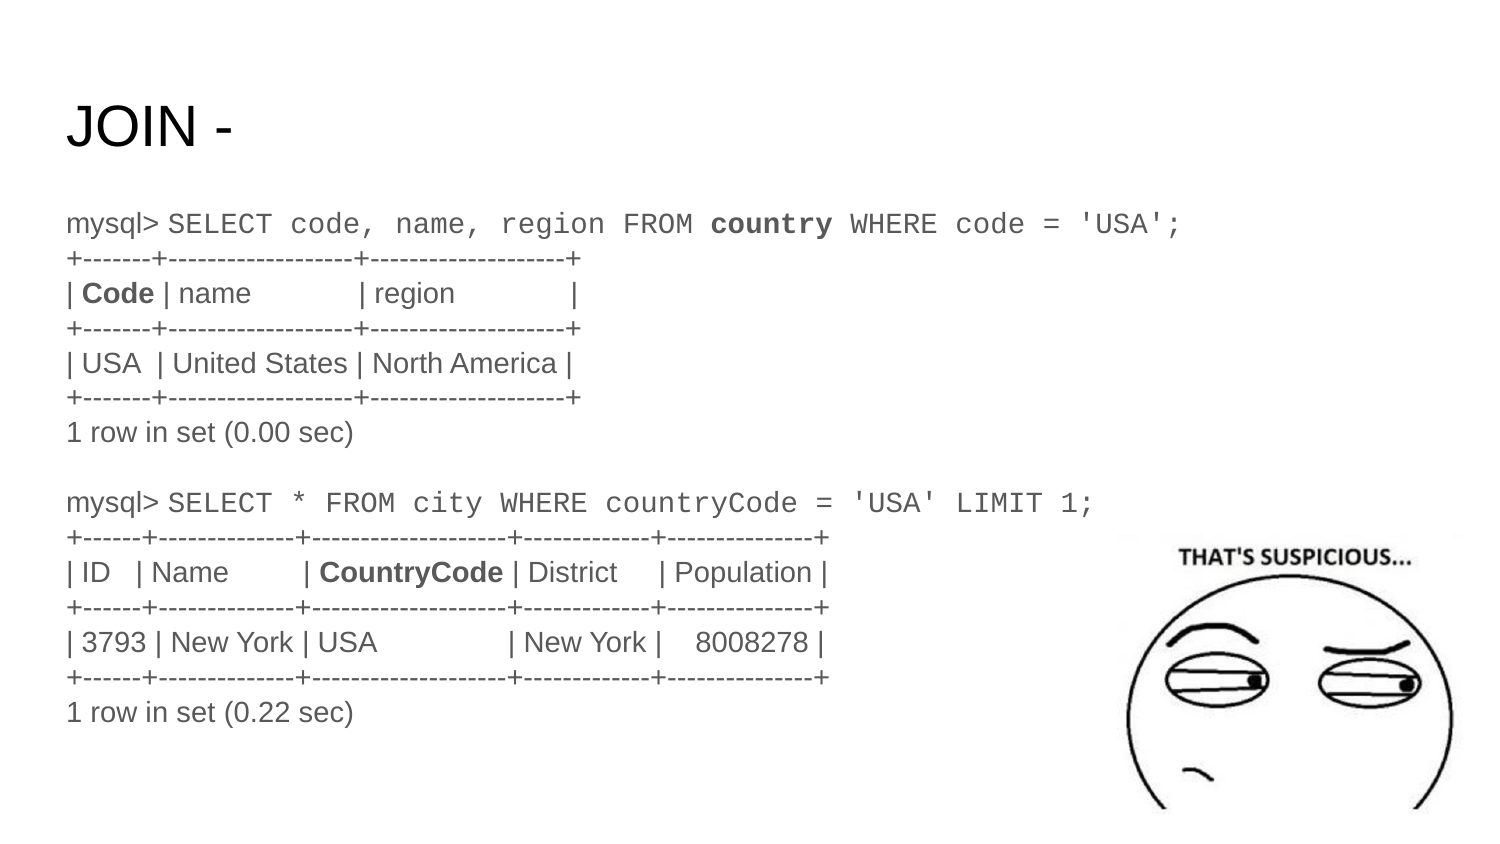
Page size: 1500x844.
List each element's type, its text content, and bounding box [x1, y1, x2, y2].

list mysql> SELECT code, name, region FROM country WHERE code = 'USA'; +-------+-------------------+--------------------+ | Code | name | region | +-------+-------------------+--------------------+ | USA | United States | North America | +-------+-------------------+--------------------+ 1 row in set (0.00 sec) mysql> SELECT * FROM city WHERE countryCode = 'USA' LIMIT 1; +------+--------------+--------------------+-------------+---------------+ | ID | Name | CountryCode | District | Population | +------+--------------+--------------------+-------------+---------------+ | 3793 | New York | USA | New York | 8008278 | +------+--------------+--------------------+-------------+---------------+ 1 row in set (0.22 sec) [51, 189, 1449, 750]
picture [1117, 534, 1467, 829]
title JOIN - [51, 72, 1449, 167]
